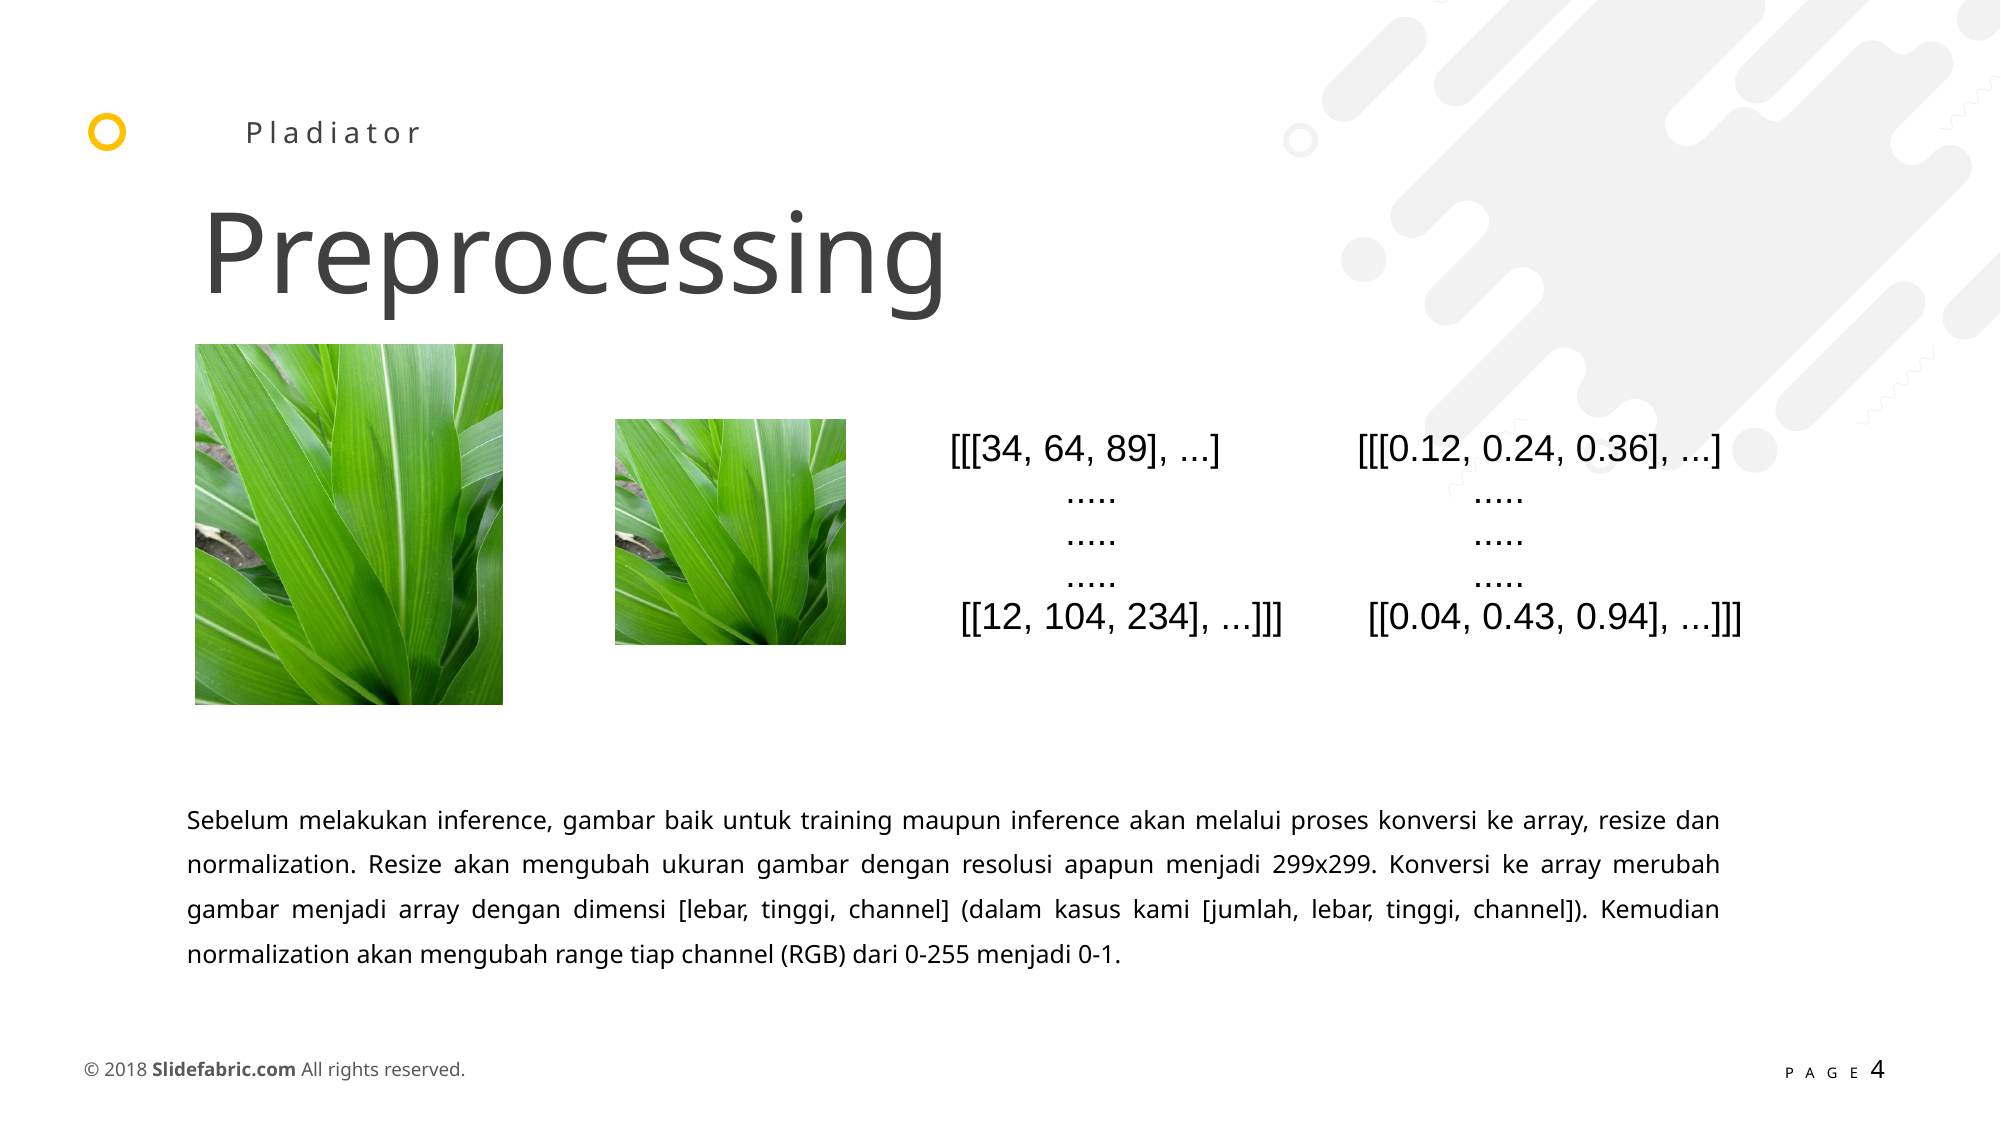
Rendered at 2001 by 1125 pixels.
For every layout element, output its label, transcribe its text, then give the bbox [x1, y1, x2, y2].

text_box Sebelum melakukan inference, gambar baik untuk training maupun inference akan melalui proses konversi ke array, resize dan normalization. Resize akan mengubah ukuran gambar dengan resolusi apapun menjadi 299x299. Konversi ke array merubah gambar menjadi array dengan dimensi [lebar, tinggi, channel] (dalam kasus kami [jumlah, lebar, tinggi, channel]). Kemudian normalization akan mengubah range tiap channel (RGB) dari 0-255 menjadi 0-1. [172, 781, 1738, 977]
text_box Preprocessing [185, 173, 966, 324]
picture [195, 344, 503, 706]
text_box [[[0.12, 0.24, 0.36], ...] ..... ..... ..... [[0.04, 0.43, 0.94], ...]]] [1342, 420, 1759, 645]
picture [615, 419, 846, 646]
text_box Pladiator [230, 106, 435, 157]
text_box [[[34, 64, 89], ...] ..... ..... ..... [[12, 104, 234], ...]]] [935, 420, 1299, 645]
text_box [88, 113, 127, 151]
